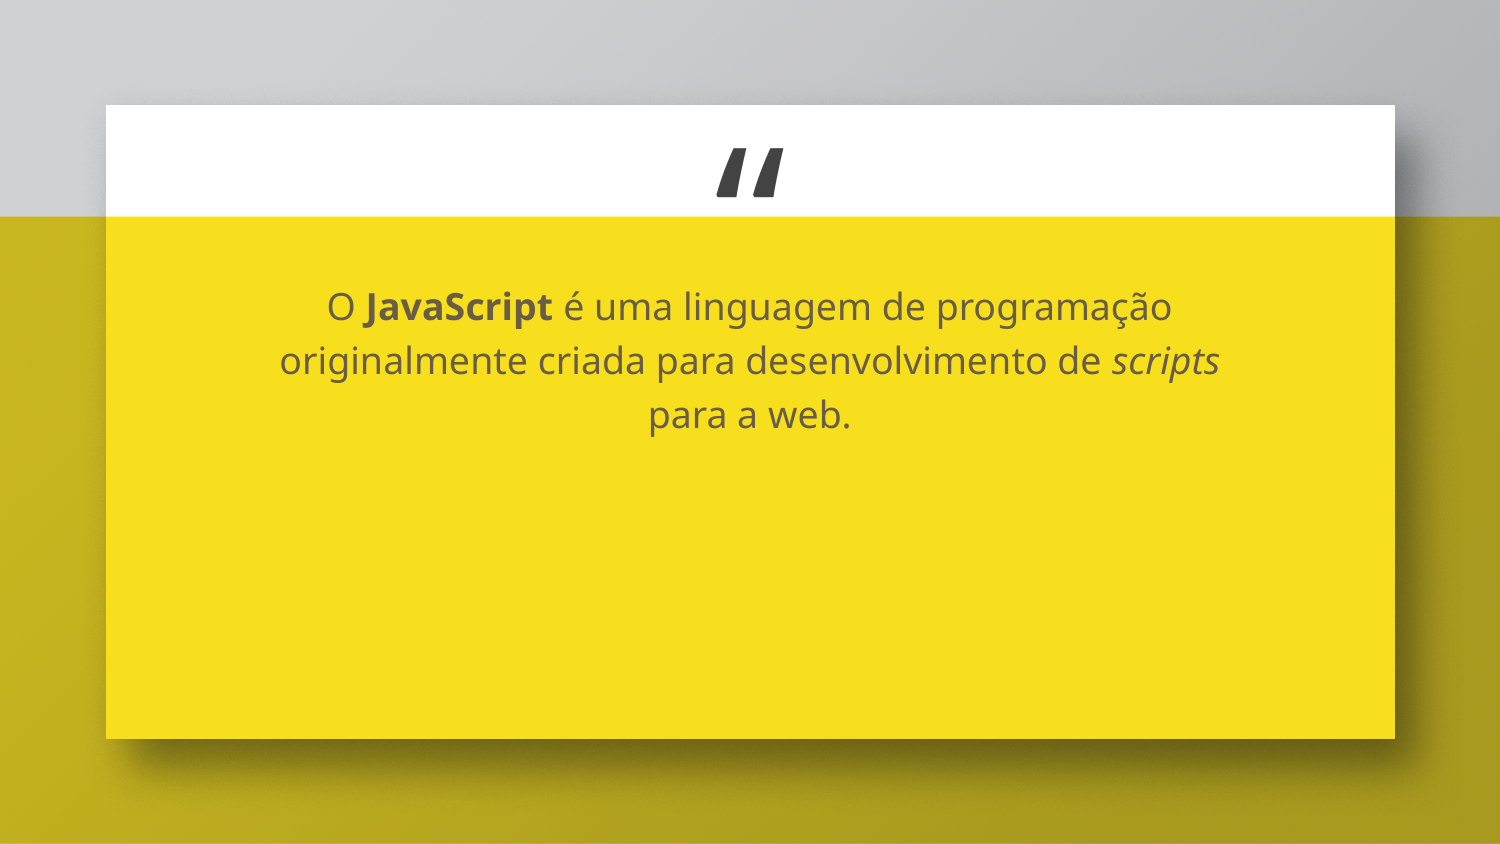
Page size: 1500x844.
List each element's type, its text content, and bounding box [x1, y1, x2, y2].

picture [0, 0, 1500, 844]
list O JavaScript é uma linguagem de programação originalmente criada para desenvolvimento de scripts para a web. [262, 258, 1238, 738]
